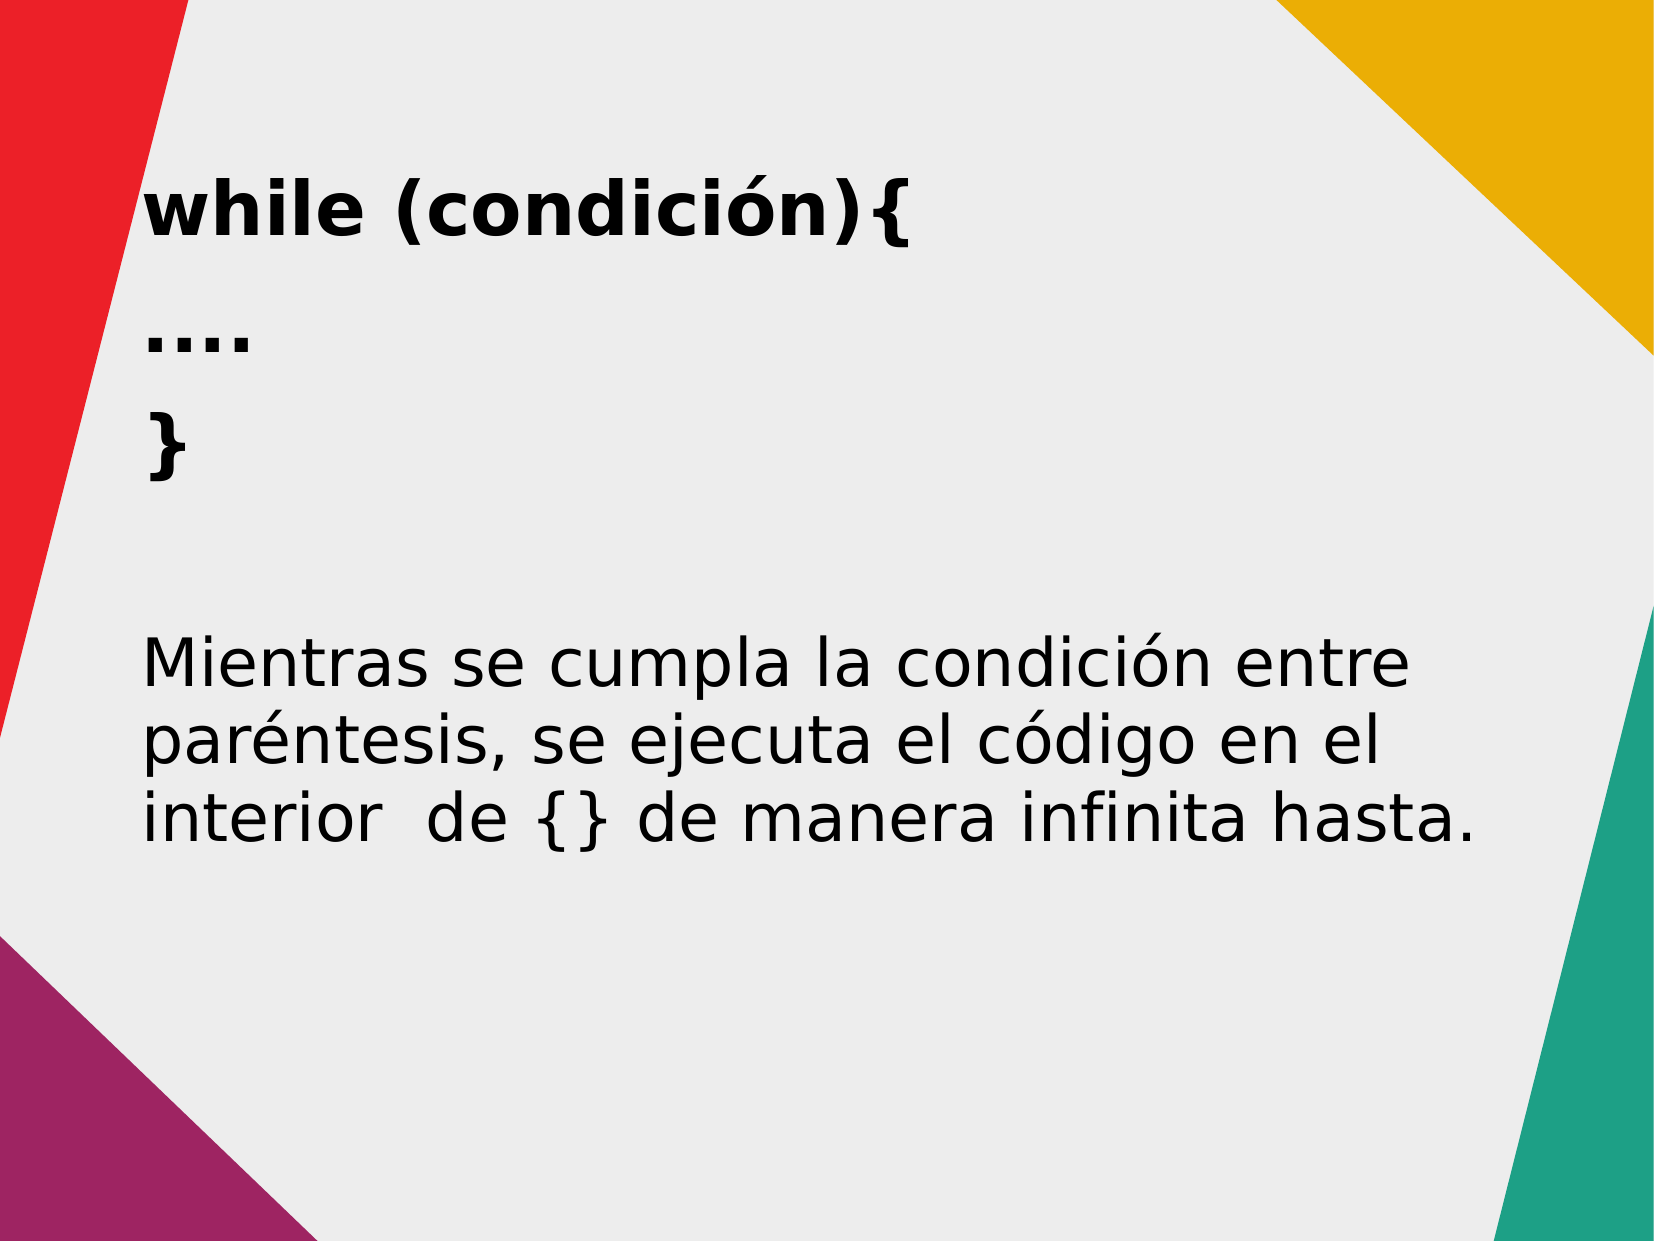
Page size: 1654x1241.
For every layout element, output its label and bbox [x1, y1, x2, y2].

text_box [70, 59, 1571, 1170]
